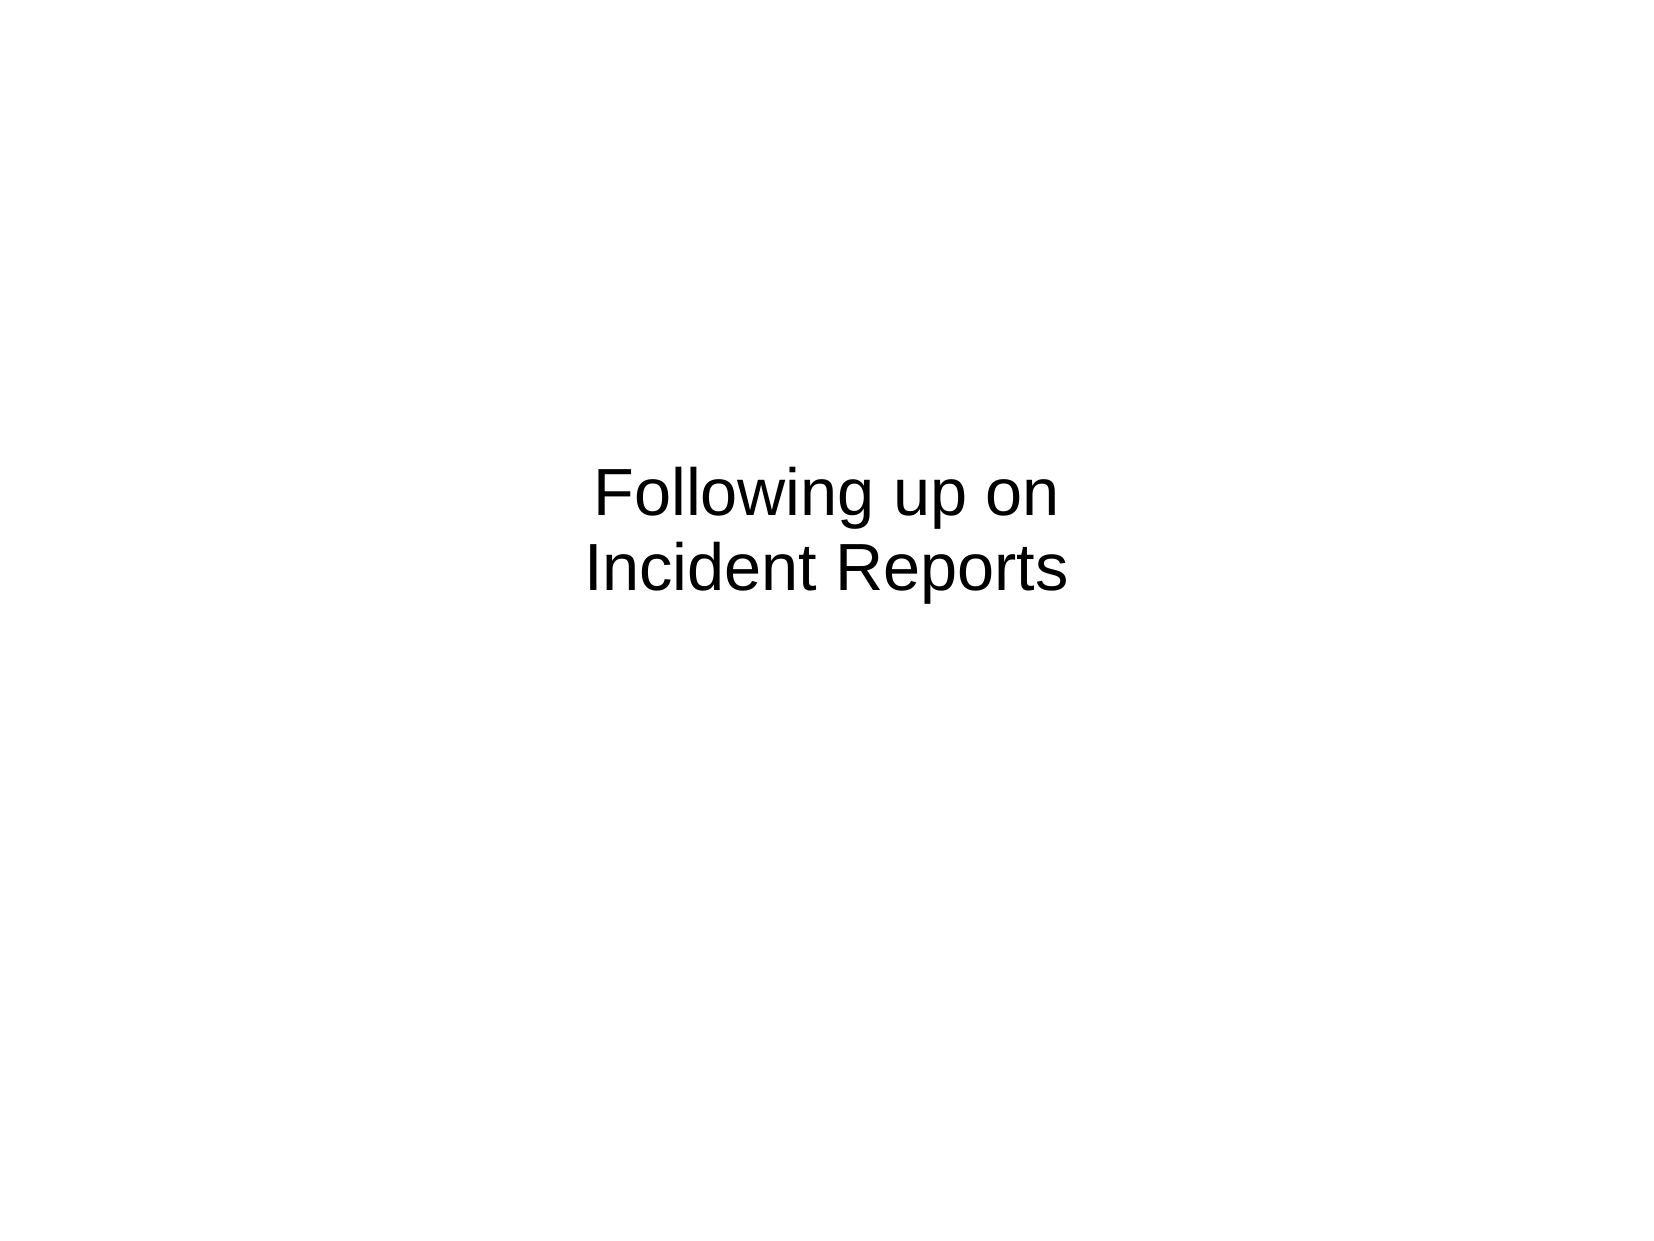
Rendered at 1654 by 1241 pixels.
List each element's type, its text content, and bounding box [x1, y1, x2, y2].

subtitle Following up on Incident Reports [82, 49, 1571, 1010]
